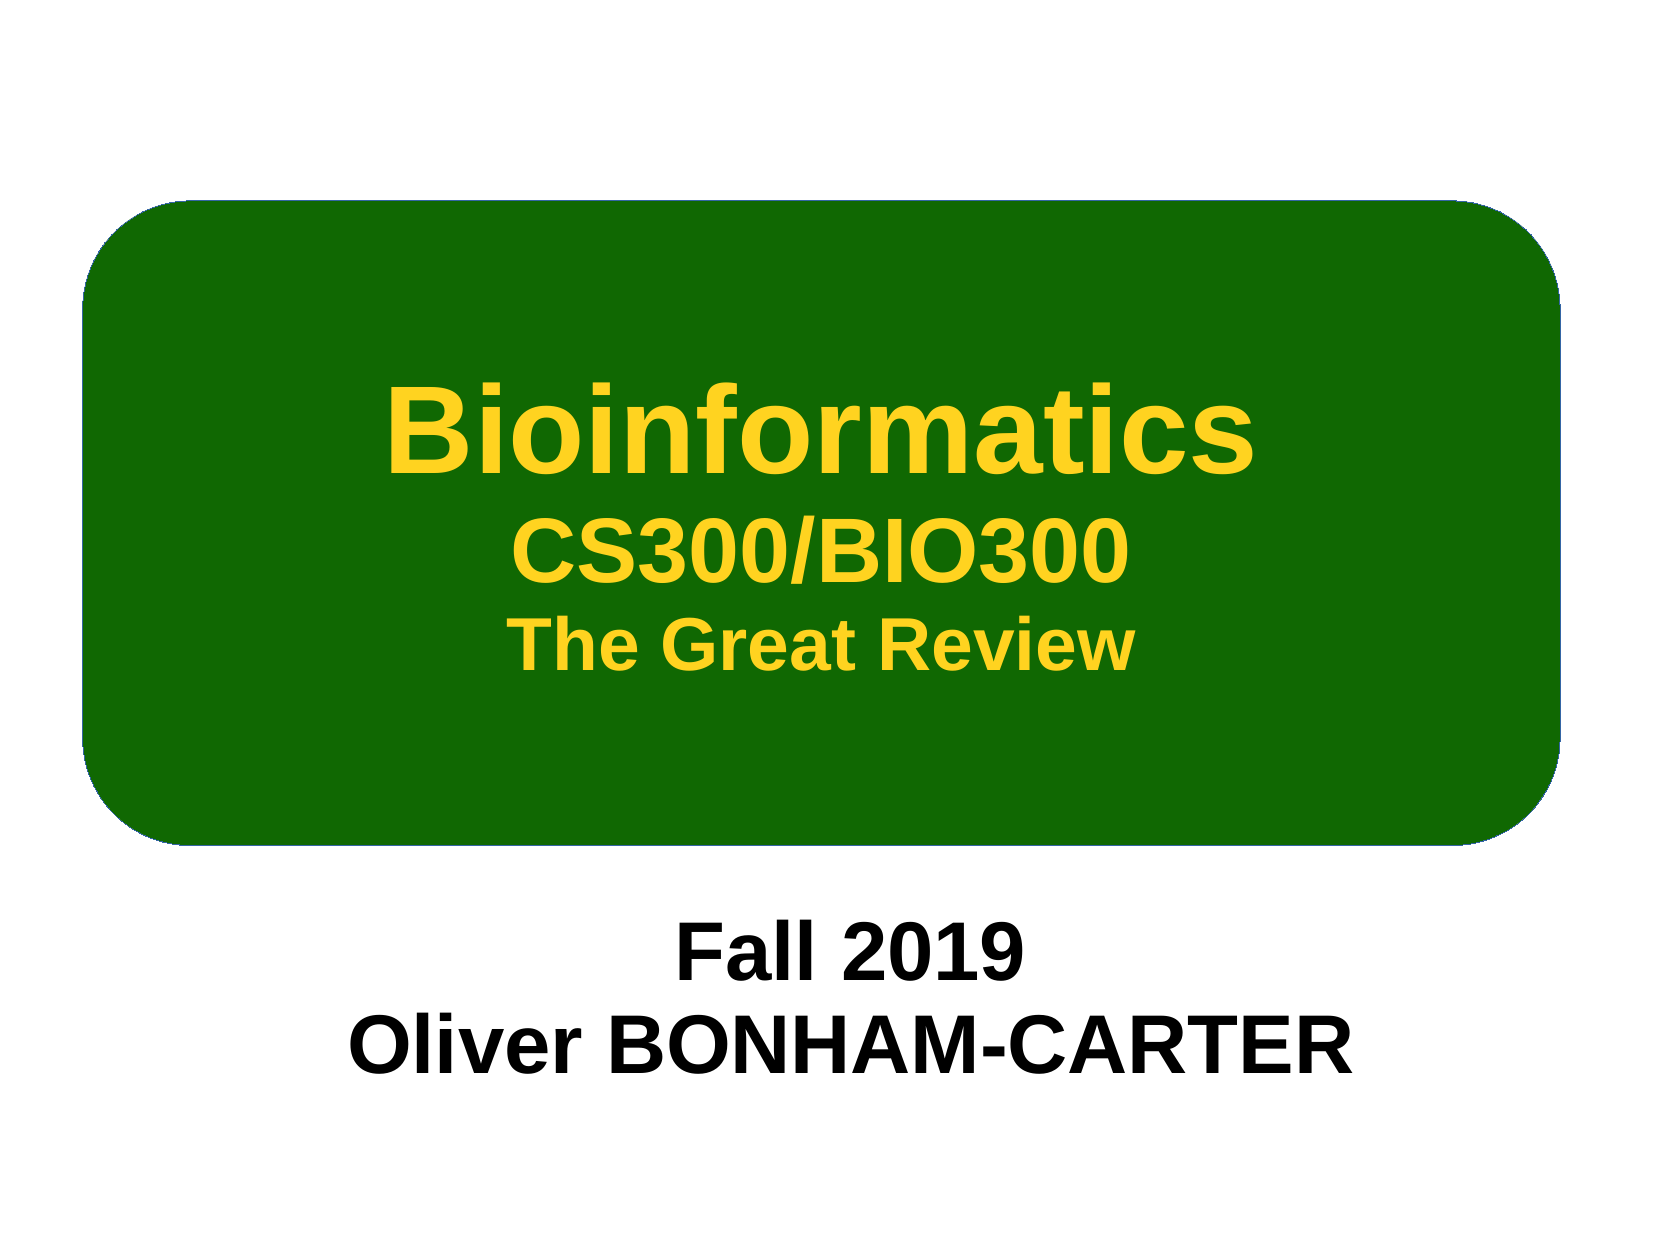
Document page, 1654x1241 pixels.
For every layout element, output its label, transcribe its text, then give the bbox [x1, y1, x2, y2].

text_box Bioinformatics CS300/BIO300 The Great Review [82, 200, 1561, 846]
text_box Fall 2019 Oliver BONHAM-CARTER [332, 898, 1370, 1100]
